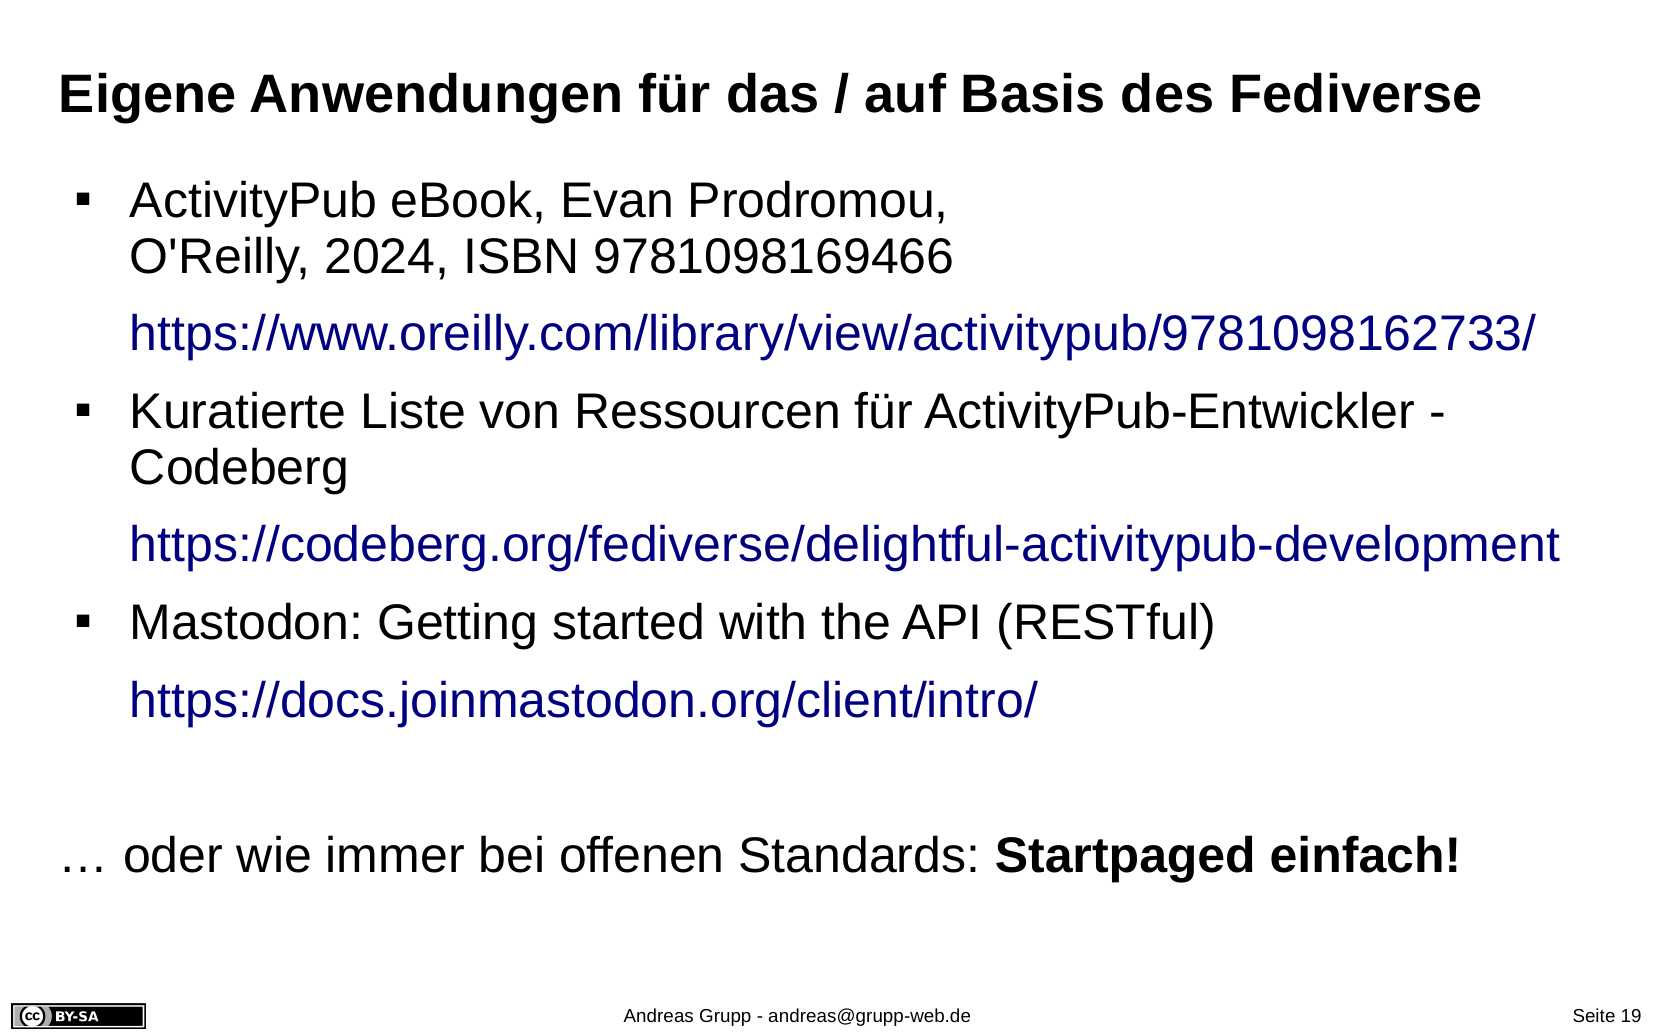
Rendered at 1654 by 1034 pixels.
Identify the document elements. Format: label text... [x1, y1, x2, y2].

picture [11, 1003, 146, 1029]
title Eigene Anwendungen für das / auf Basis des Fediverse [59, 24, 1625, 165]
list ActivityPub eBook, Evan Prodromou, O'Reilly, 2024, ISBN 9781098169466 https://www.oreilly.com/library/view/activitypub/9781098162733/ Kuratierte Liste von Ressourcen für ActivityPub-Entwickler - Codeberg https://codeberg.org/fediverse/delightful-activitypub-development Mastodon: Getting started with the API (RESTful) https://docs.joinmastodon.org/client/intro/ … oder wie immer bei offenen Standards: Startpaged einfach! [59, 172, 1595, 952]
